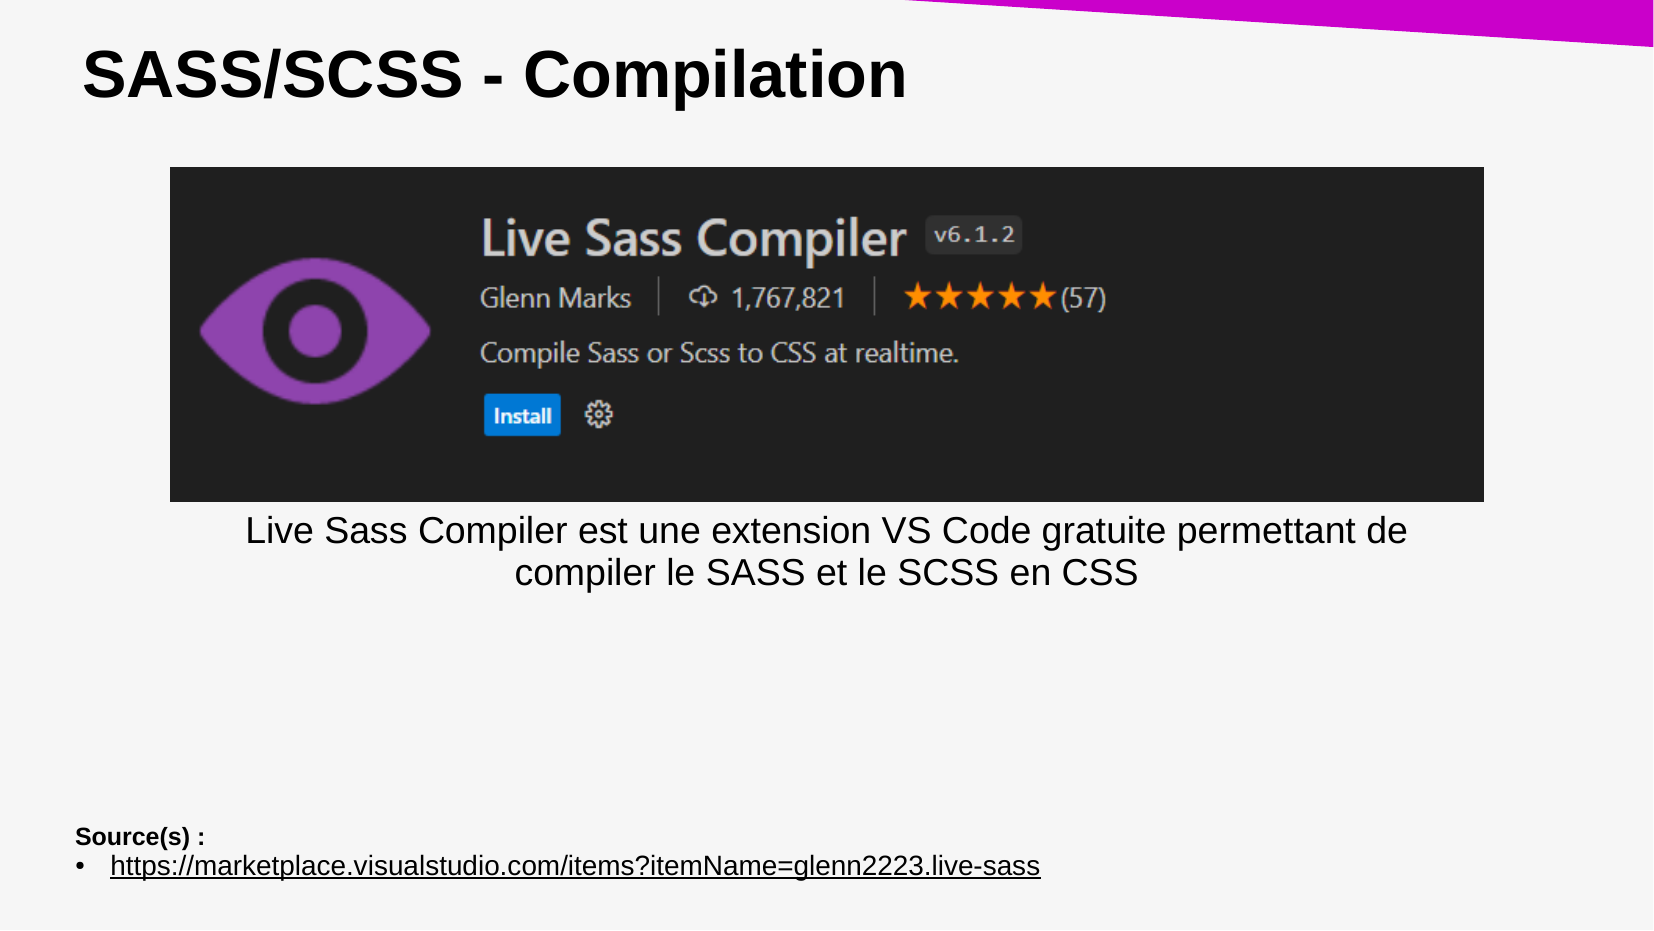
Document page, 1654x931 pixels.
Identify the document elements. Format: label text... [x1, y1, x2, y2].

title SASS/SCSS - Compilation [82, 37, 1571, 114]
picture [170, 167, 1484, 502]
text_box [904, 0, 1654, 48]
text_box Live Sass Compiler est une extension VS Code gratuite permettant de compiler le SASS et le SCSS en CSS [221, 501, 1433, 601]
text_box Source(s) : https://marketplace.visualstudio.com/items?itemName=glenn2223.live-sass [60, 815, 1546, 929]
